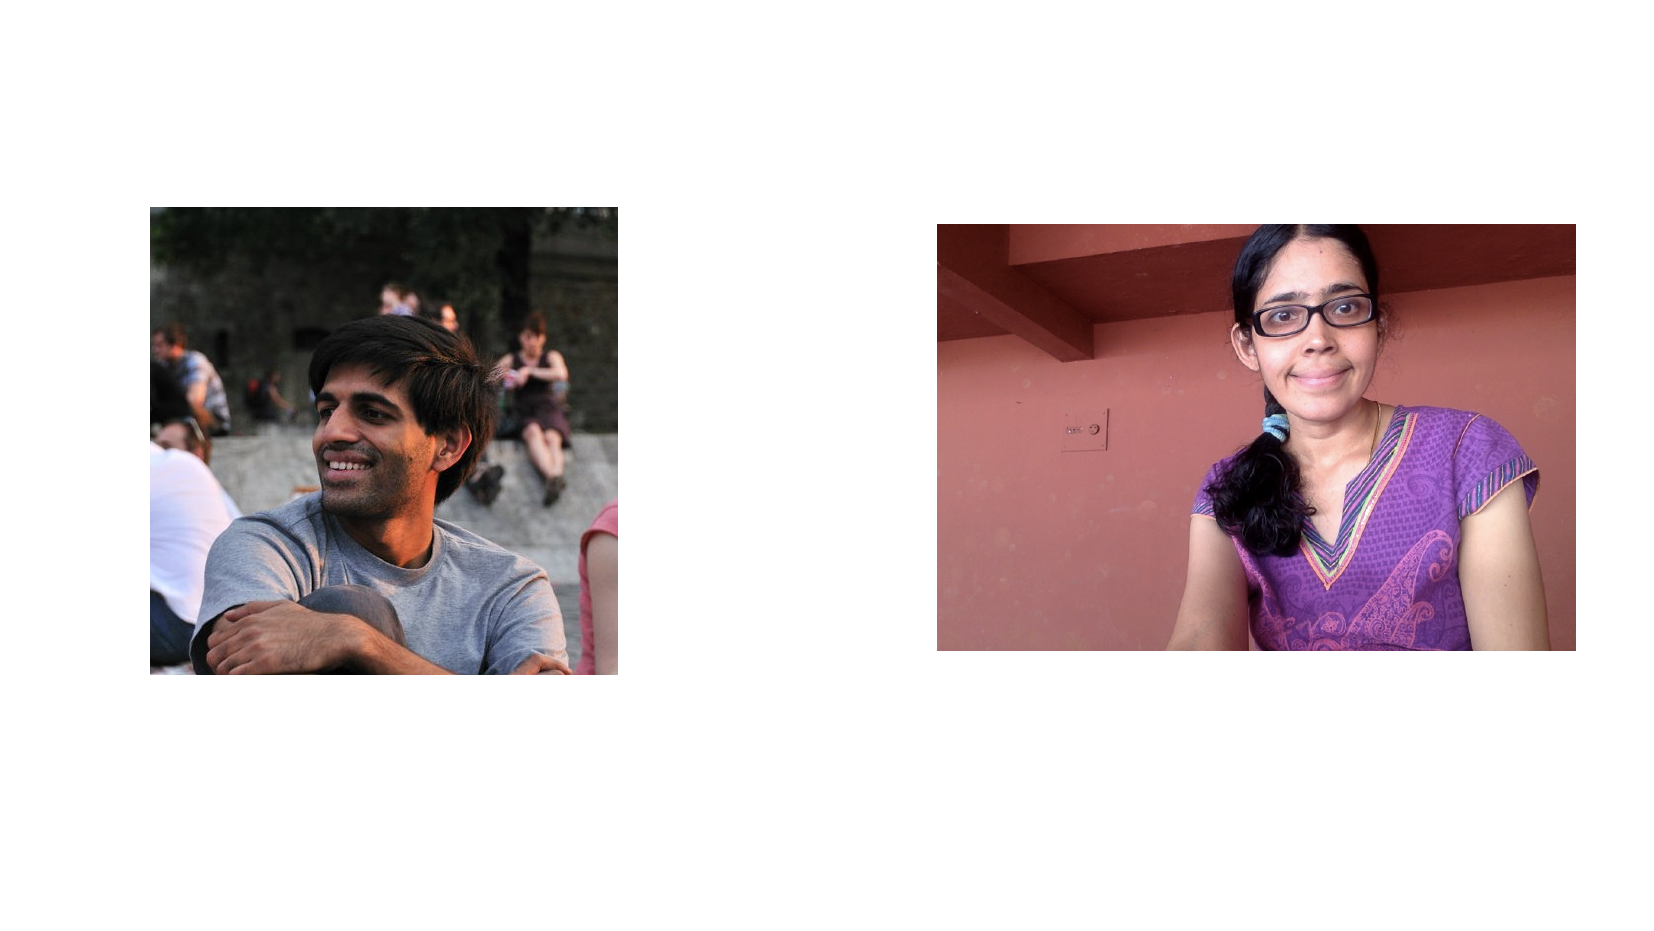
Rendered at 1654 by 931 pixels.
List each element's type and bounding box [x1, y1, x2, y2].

picture [150, 207, 618, 676]
picture [937, 224, 1576, 651]
